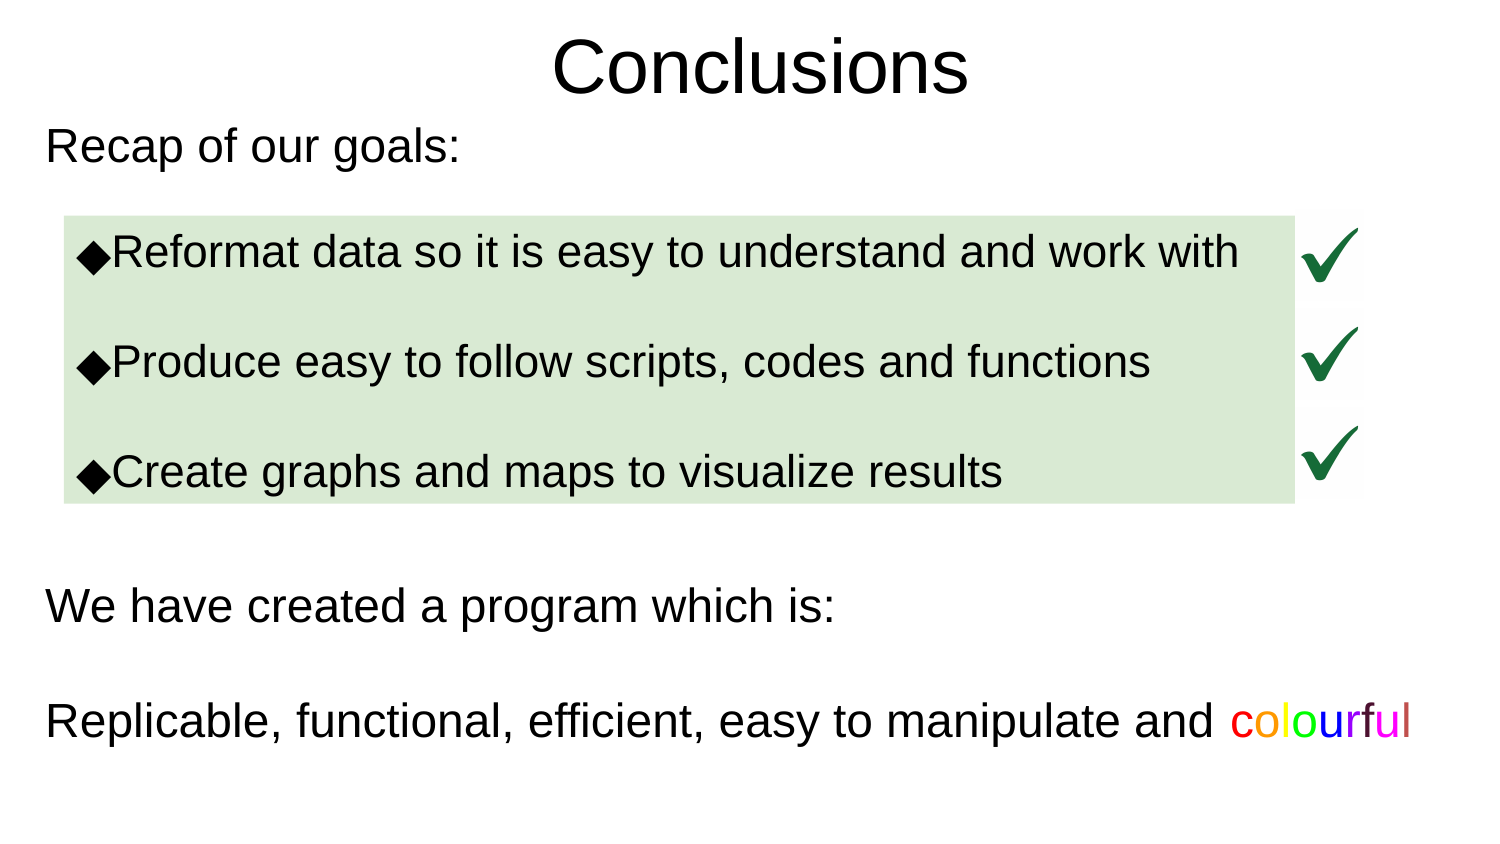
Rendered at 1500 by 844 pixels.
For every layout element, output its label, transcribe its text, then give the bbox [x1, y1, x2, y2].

text_box [1295, 215, 1395, 537]
picture [1295, 209, 1364, 301]
text_box Conclusions [85, 0, 1436, 114]
text_box Recap of our goals: We have created a program which is: Replicable, functional, efficient, easy to manipulate and colourful [45, 114, 1465, 830]
text_box Reformat data so it is easy to understand and work with Produce easy to follow scripts, codes and functions Create graphs and maps to visualize results [63, 215, 1295, 504]
picture [1295, 407, 1364, 499]
picture [1295, 308, 1364, 400]
